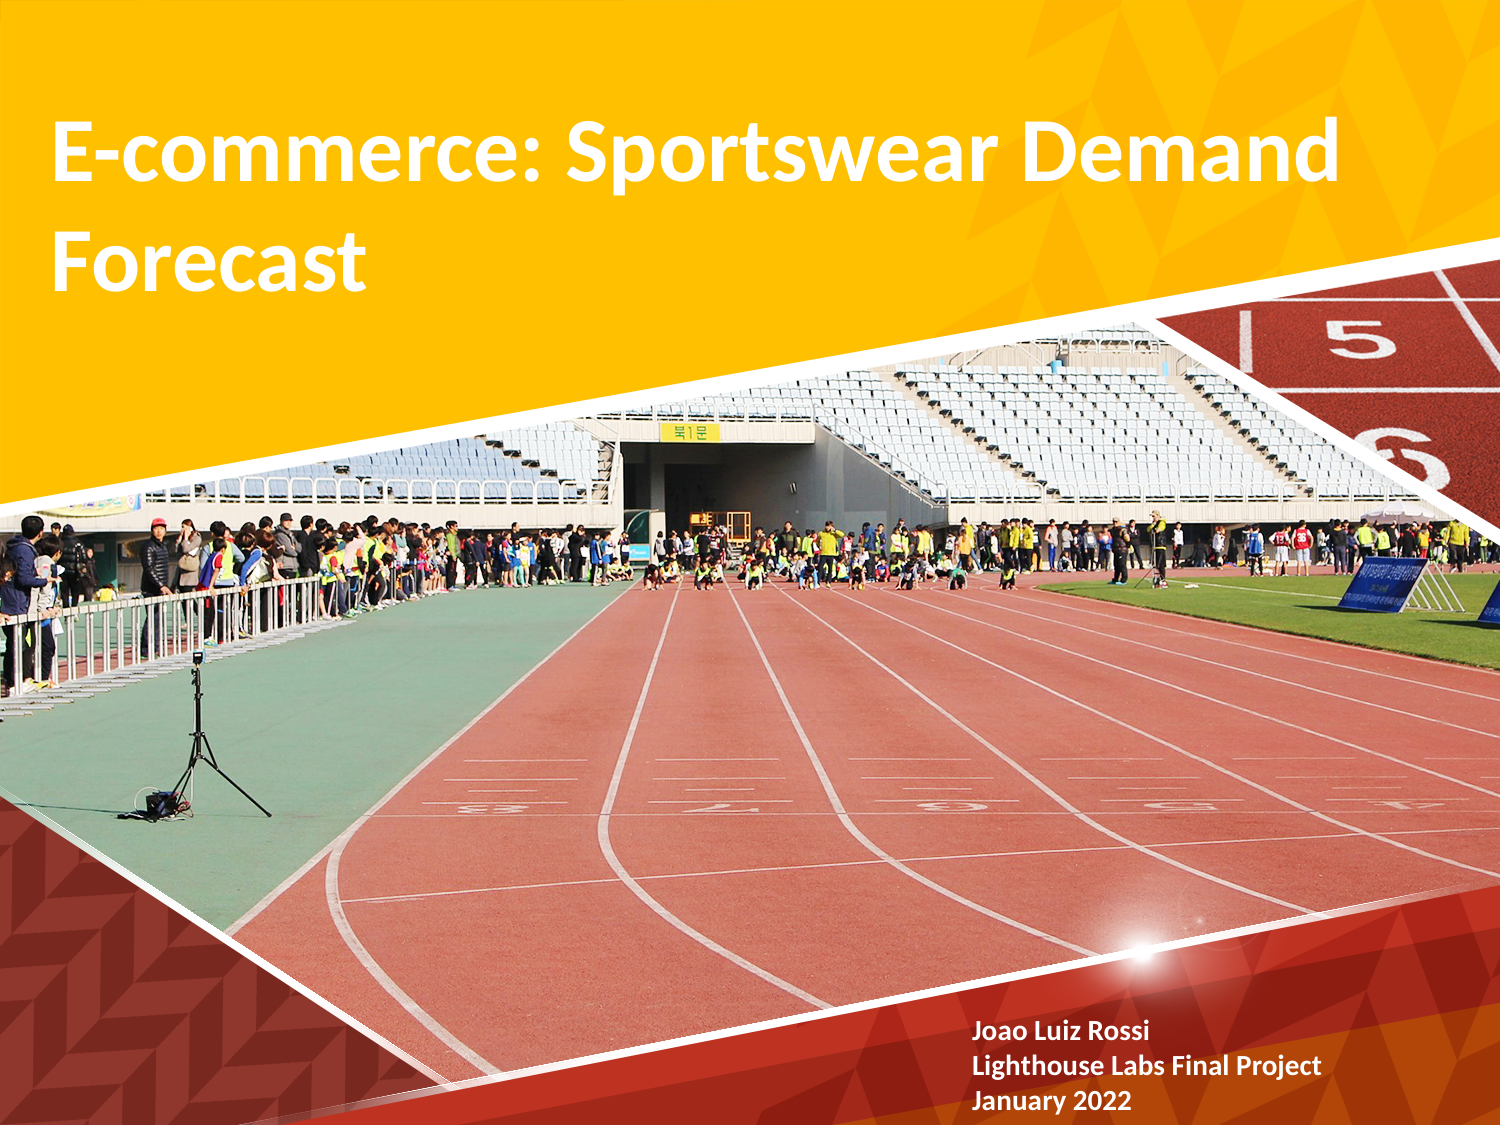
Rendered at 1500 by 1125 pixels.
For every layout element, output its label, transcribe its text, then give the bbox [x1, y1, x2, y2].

title E-commerce: Sportswear Demand Forecast [35, 82, 1430, 378]
text_box Joao Luiz Rossi Lighthouse Labs Final Project January 2022 [957, 1003, 1500, 1124]
picture [0, 0, 1500, 1125]
